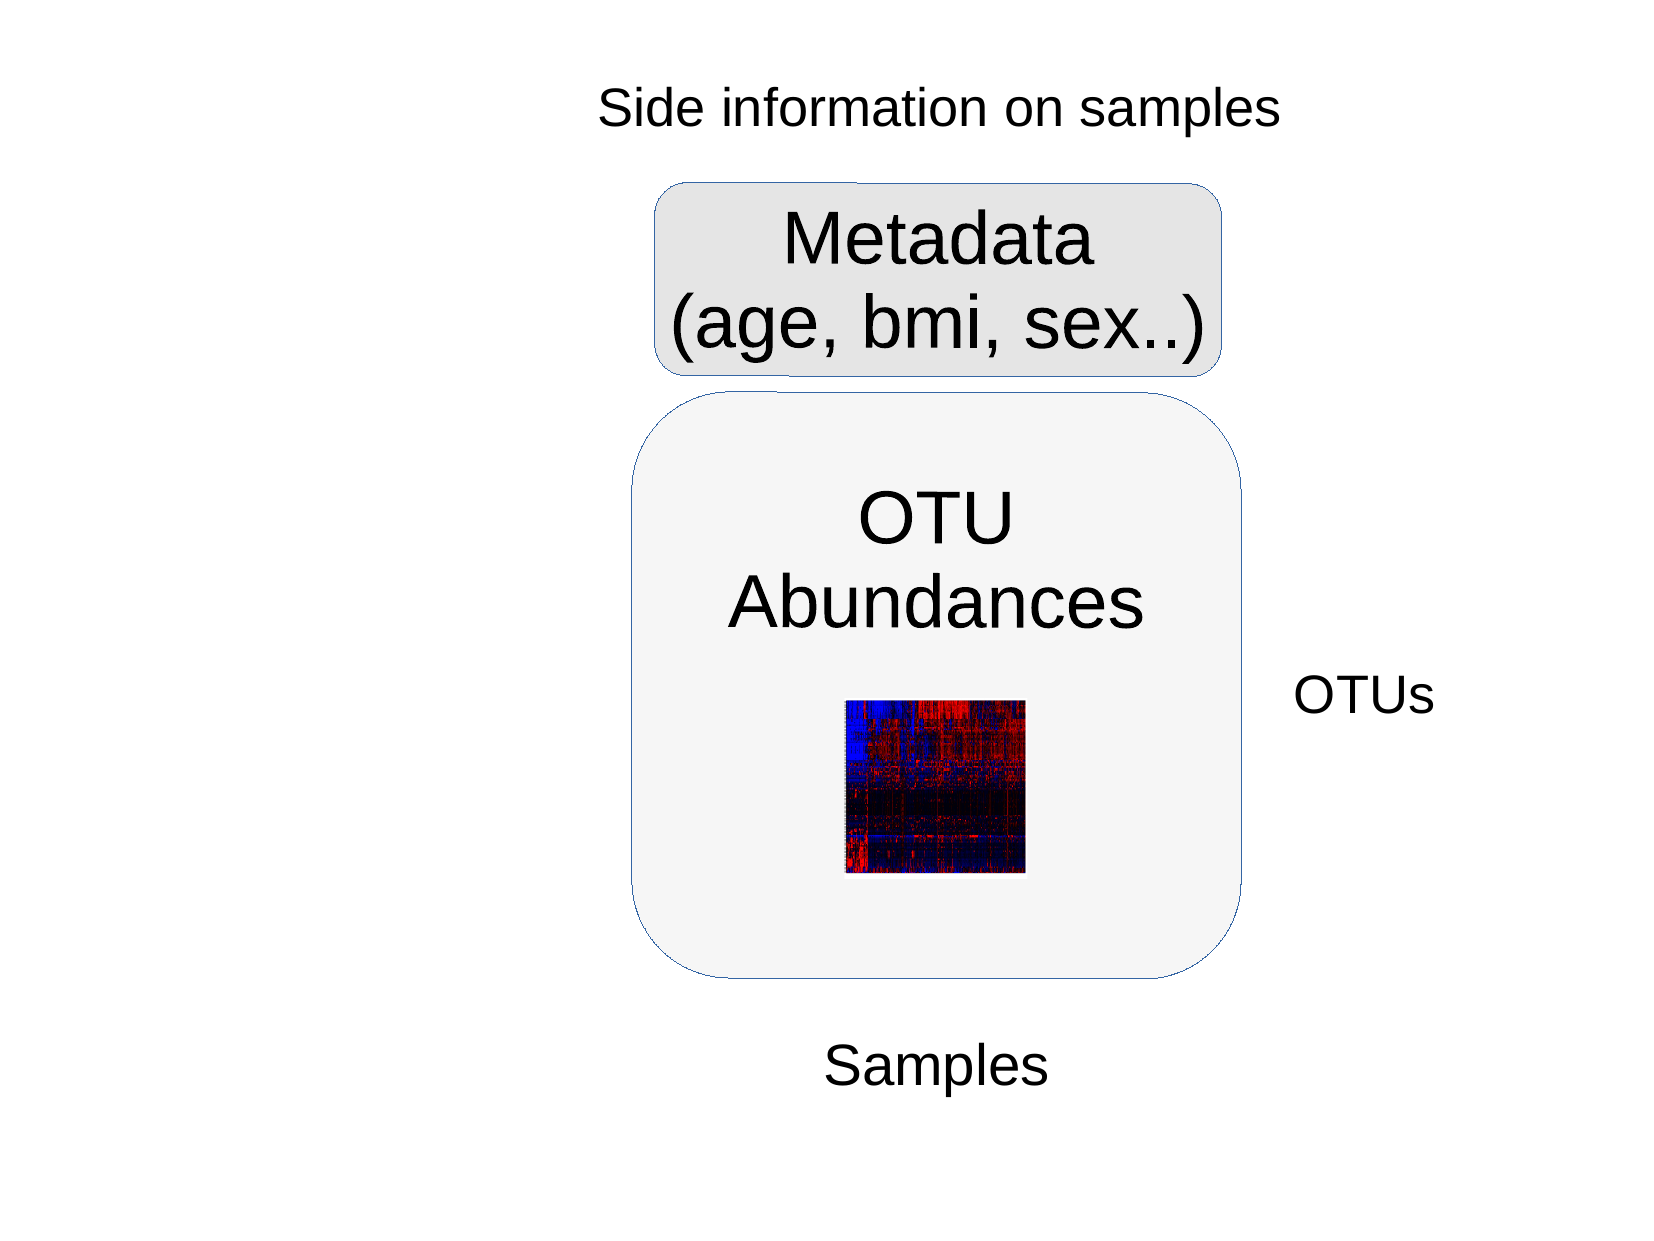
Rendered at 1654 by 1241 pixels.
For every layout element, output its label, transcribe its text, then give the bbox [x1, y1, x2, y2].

text_box Side information on samples [583, 65, 1297, 145]
text_box Samples [810, 1020, 1109, 1105]
text_box OTUs [1280, 653, 1450, 732]
text_box OTU Abundances [631, 391, 1242, 979]
text_box Metadata (age, bmi, sex..) [654, 182, 1222, 377]
picture [844, 698, 1028, 879]
